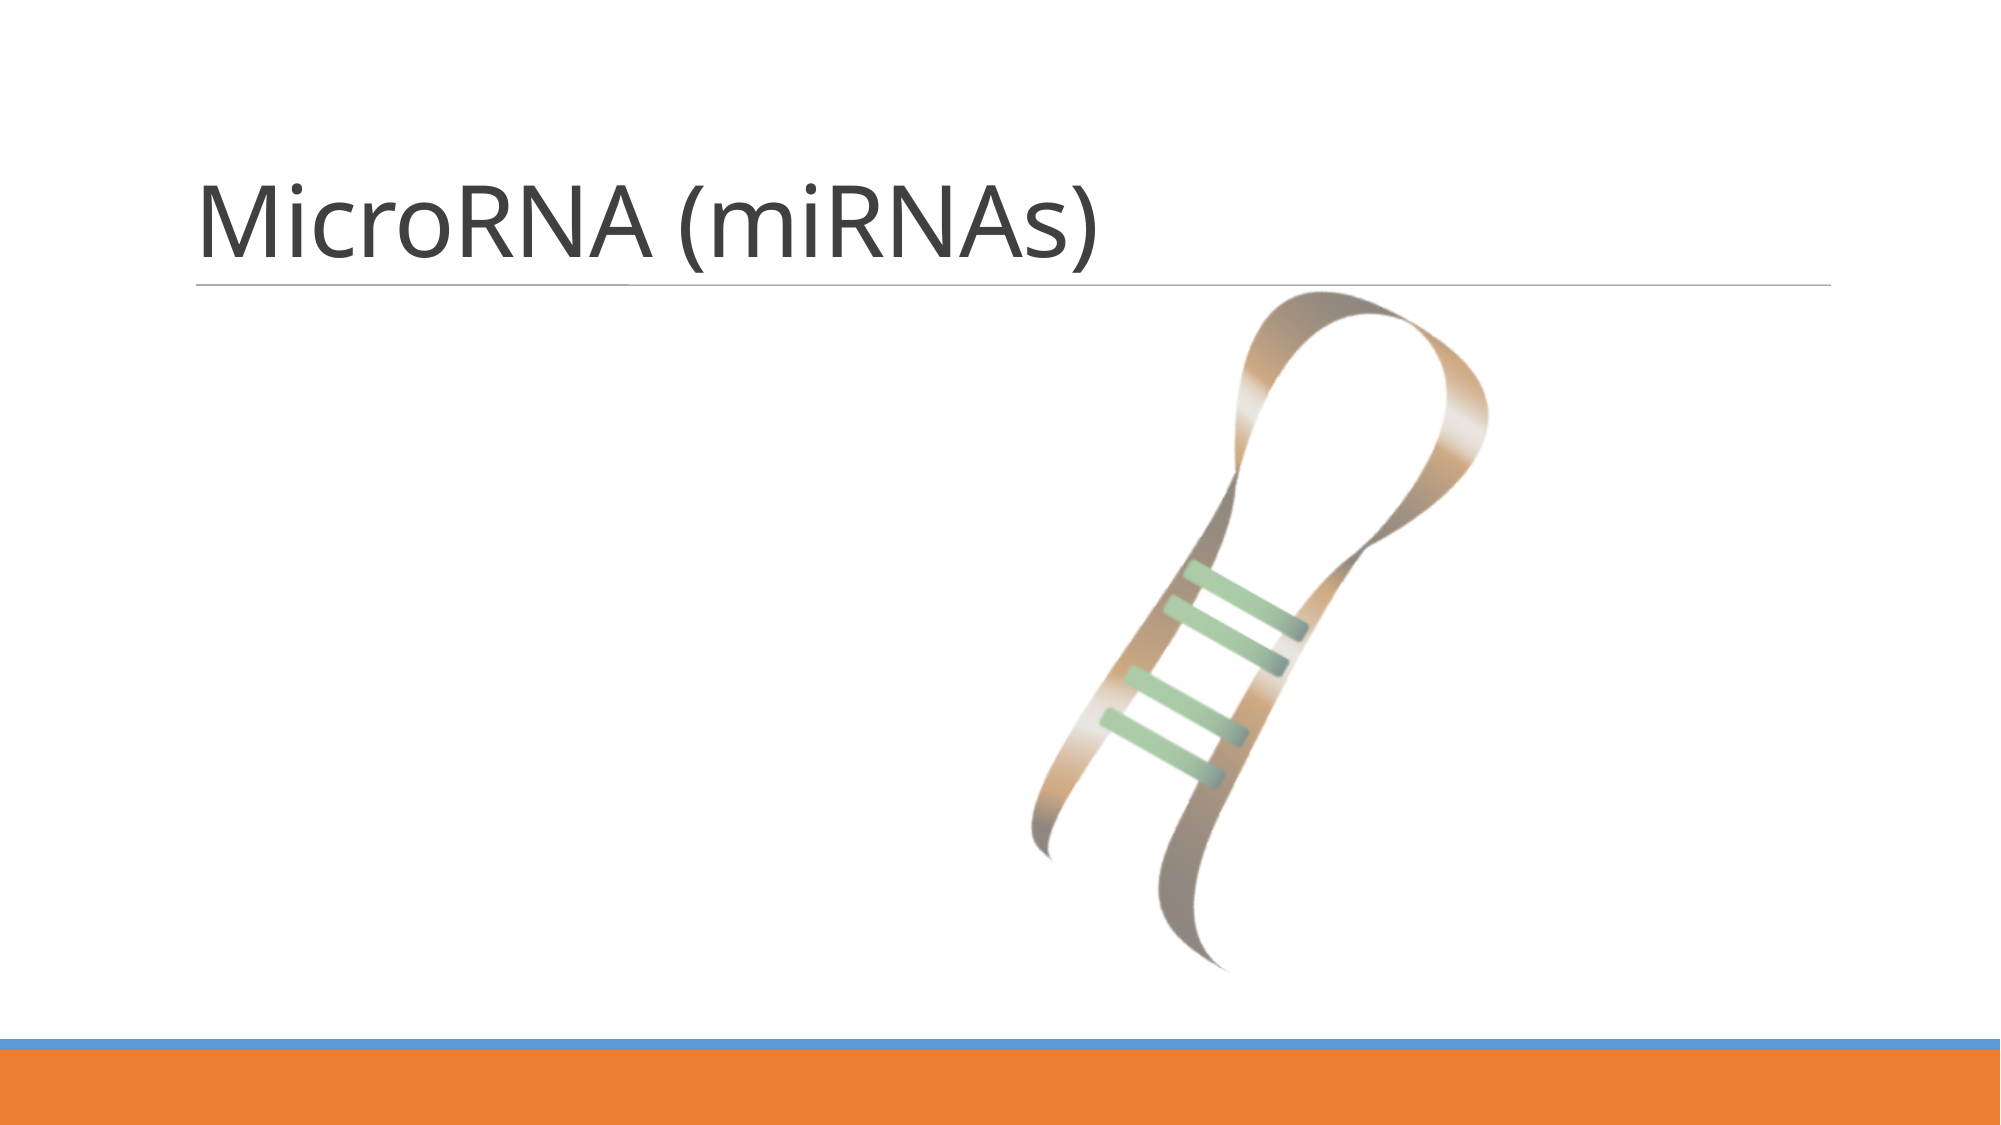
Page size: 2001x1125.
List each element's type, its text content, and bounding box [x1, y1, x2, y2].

picture [974, 257, 1555, 975]
text_box MicroRNA (miRNAs) [180, 47, 1830, 285]
